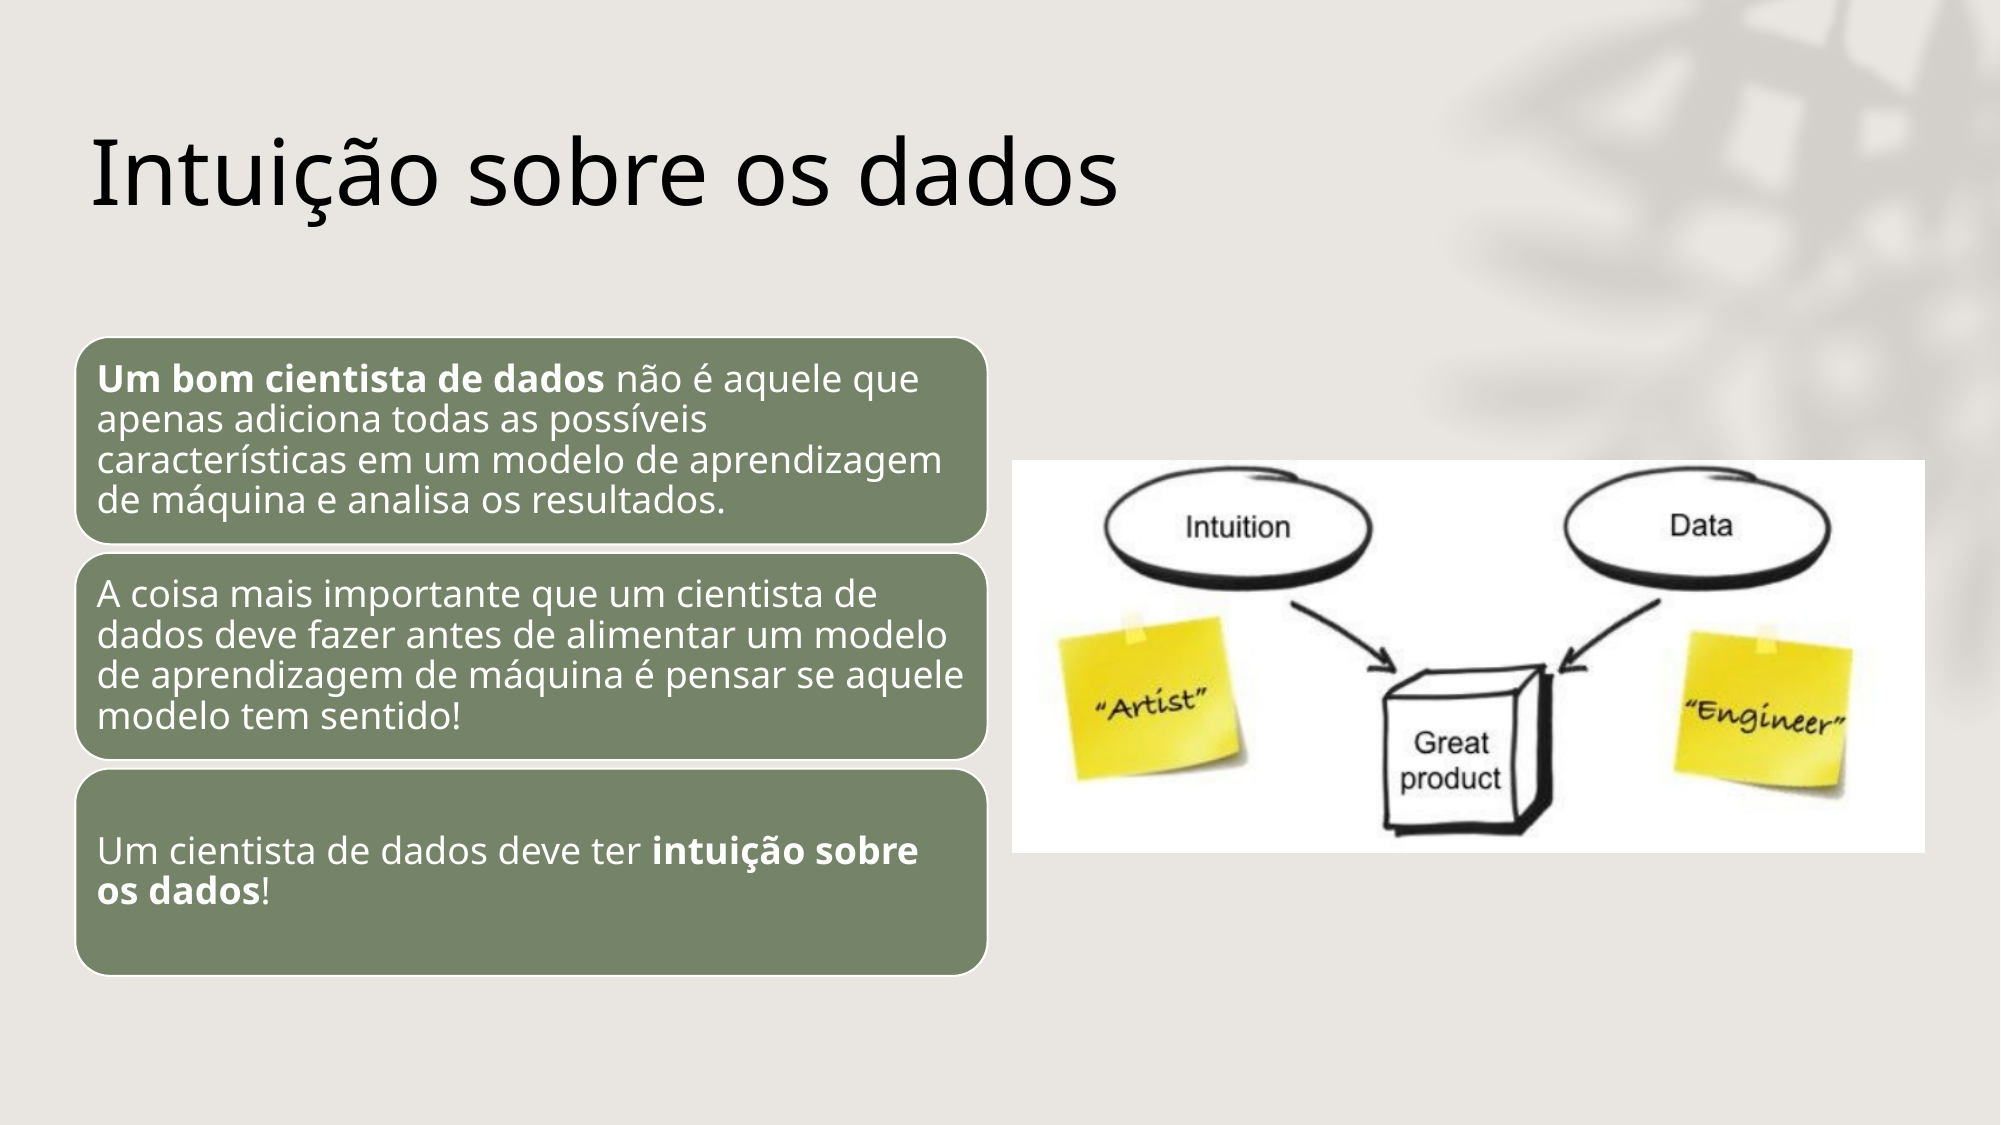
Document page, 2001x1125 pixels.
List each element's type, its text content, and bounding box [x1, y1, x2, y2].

picture [1012, 460, 1925, 853]
text_box Um cientista de dados deve ter intuição sobre os dados! [75, 768, 988, 976]
text_box A coisa mais importante que um cientista de dados deve fazer antes de alimentar um modelo de aprendizagem de máquina é pensar se aquele modelo tem sentido! [75, 552, 988, 761]
text_box Um bom cientista de dados não é aquele que apenas adiciona todas as possíveis características em um modelo de aprendizagem de máquina e analisa os resultados. [75, 336, 988, 545]
title Intuição sobre os dados [75, 60, 1863, 278]
